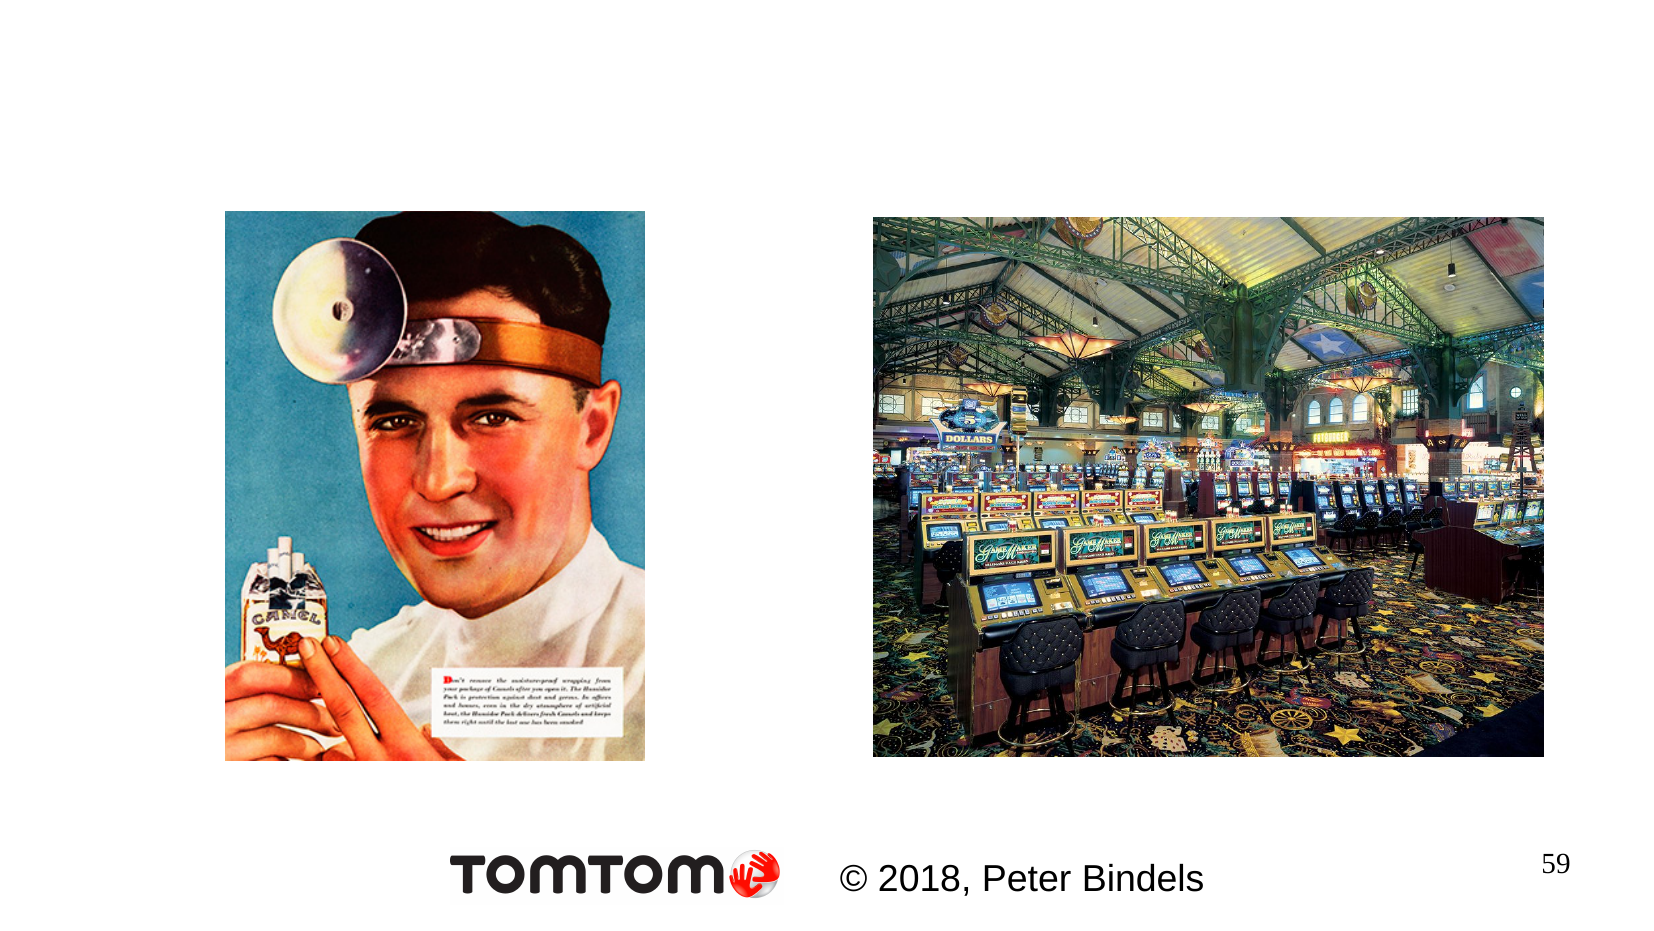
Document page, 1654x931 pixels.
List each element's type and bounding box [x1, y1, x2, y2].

picture [450, 847, 784, 905]
picture [225, 211, 646, 761]
picture [873, 217, 1544, 758]
